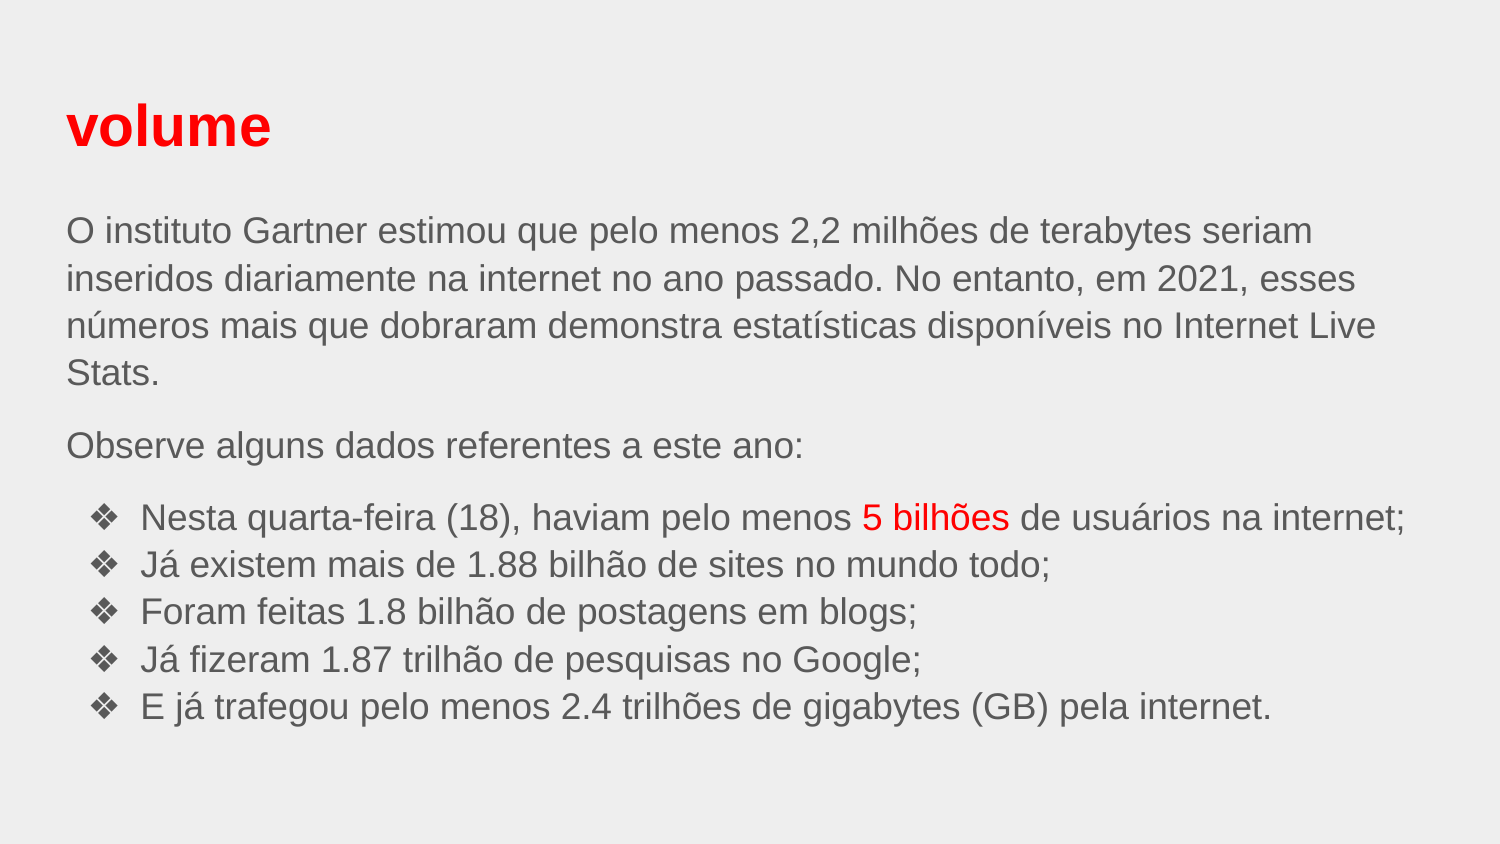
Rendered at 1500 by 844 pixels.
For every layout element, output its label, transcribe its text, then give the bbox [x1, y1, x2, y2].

list O instituto Gartner estimou que pelo menos 2,2 milhões de terabytes seriam inseridos diariamente na internet no ano passado. No entanto, em 2021, esses números mais que dobraram demonstra estatísticas disponíveis no Internet Live Stats. Observe alguns dados referentes a este ano: Nesta quarta-feira (18), haviam pelo menos 5 bilhões de usuários na internet; Já existem mais de 1.88 bilhão de sites no mundo todo; Foram feitas 1.8 bilhão de postagens em blogs; Já fizeram 1.87 trilhão de pesquisas no Google; E já trafegou pelo menos 2.4 trilhões de gigabytes (GB) pela internet. [51, 189, 1449, 750]
title volume [51, 72, 1449, 167]
